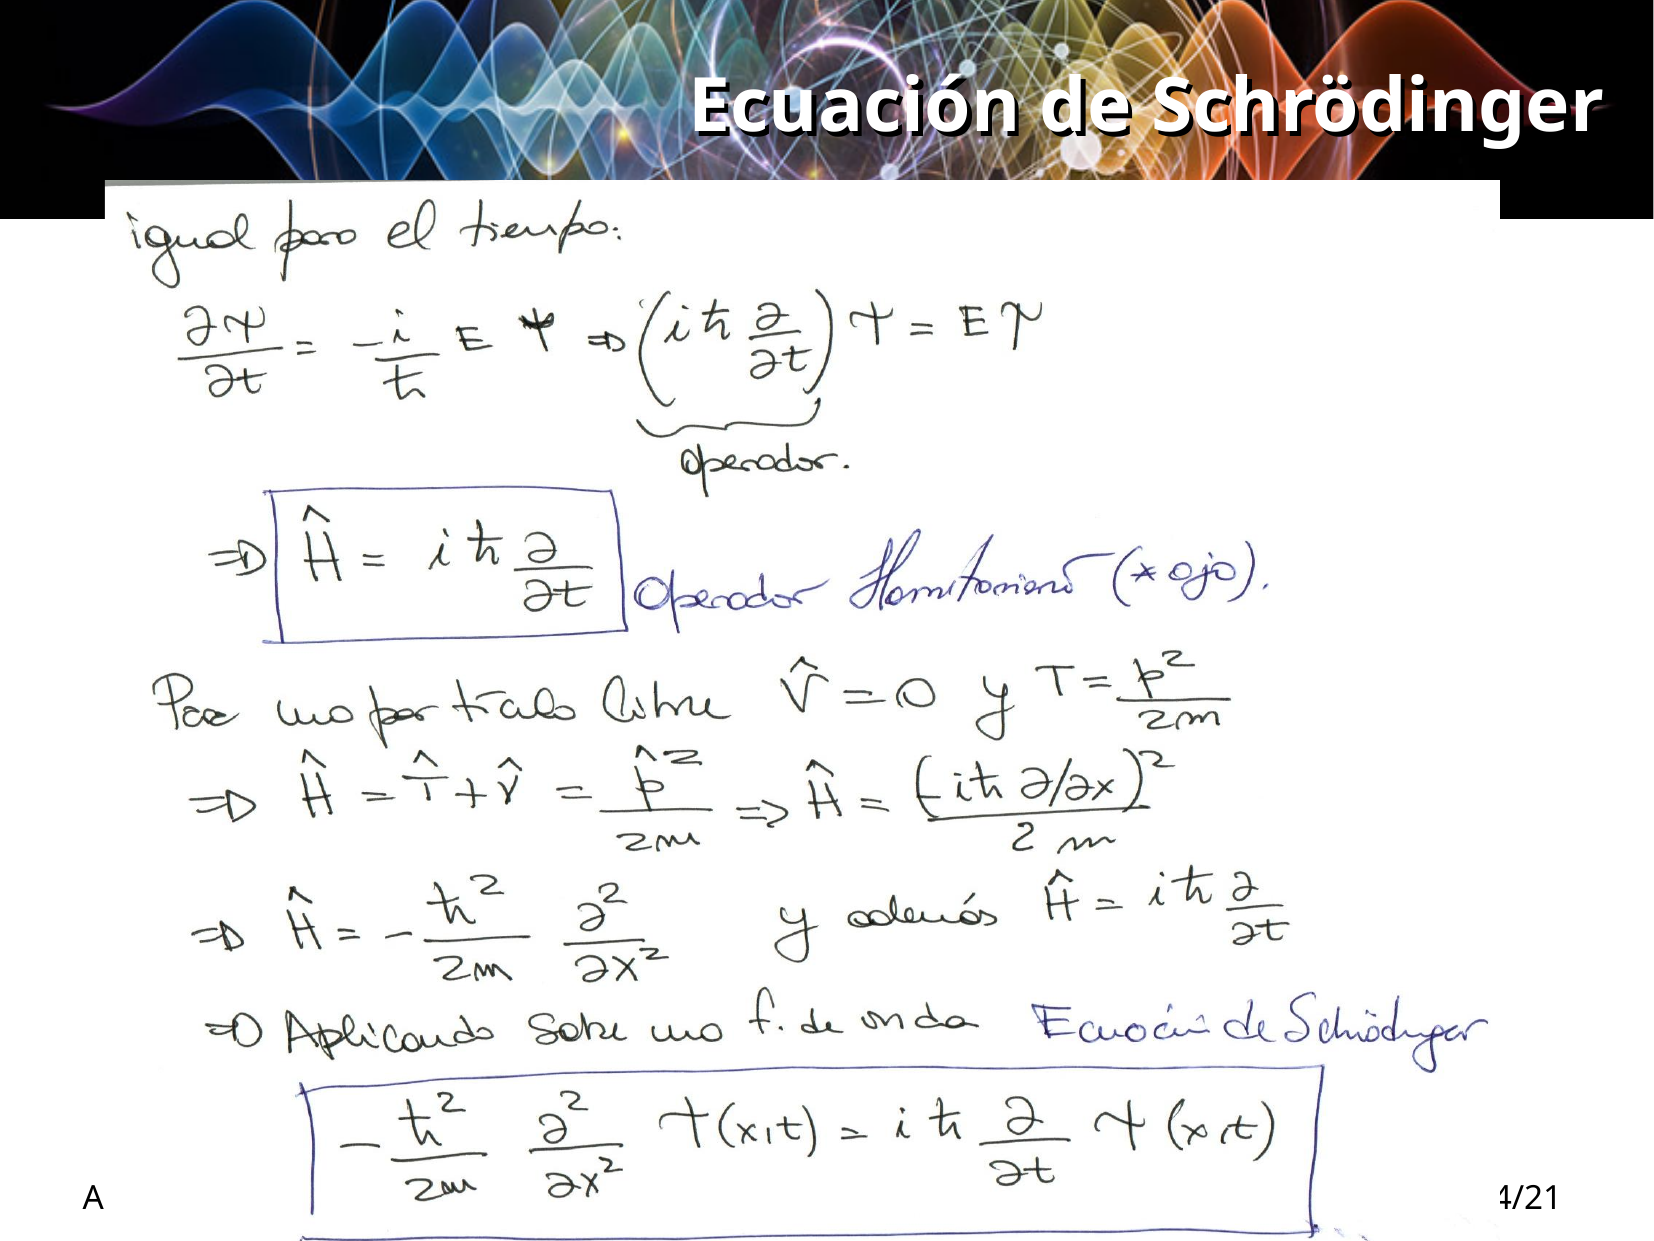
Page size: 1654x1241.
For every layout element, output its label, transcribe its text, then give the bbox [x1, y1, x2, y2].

picture [0, 0, 1654, 1241]
title Ecuación de Schrödinger [45, 15, 1606, 191]
